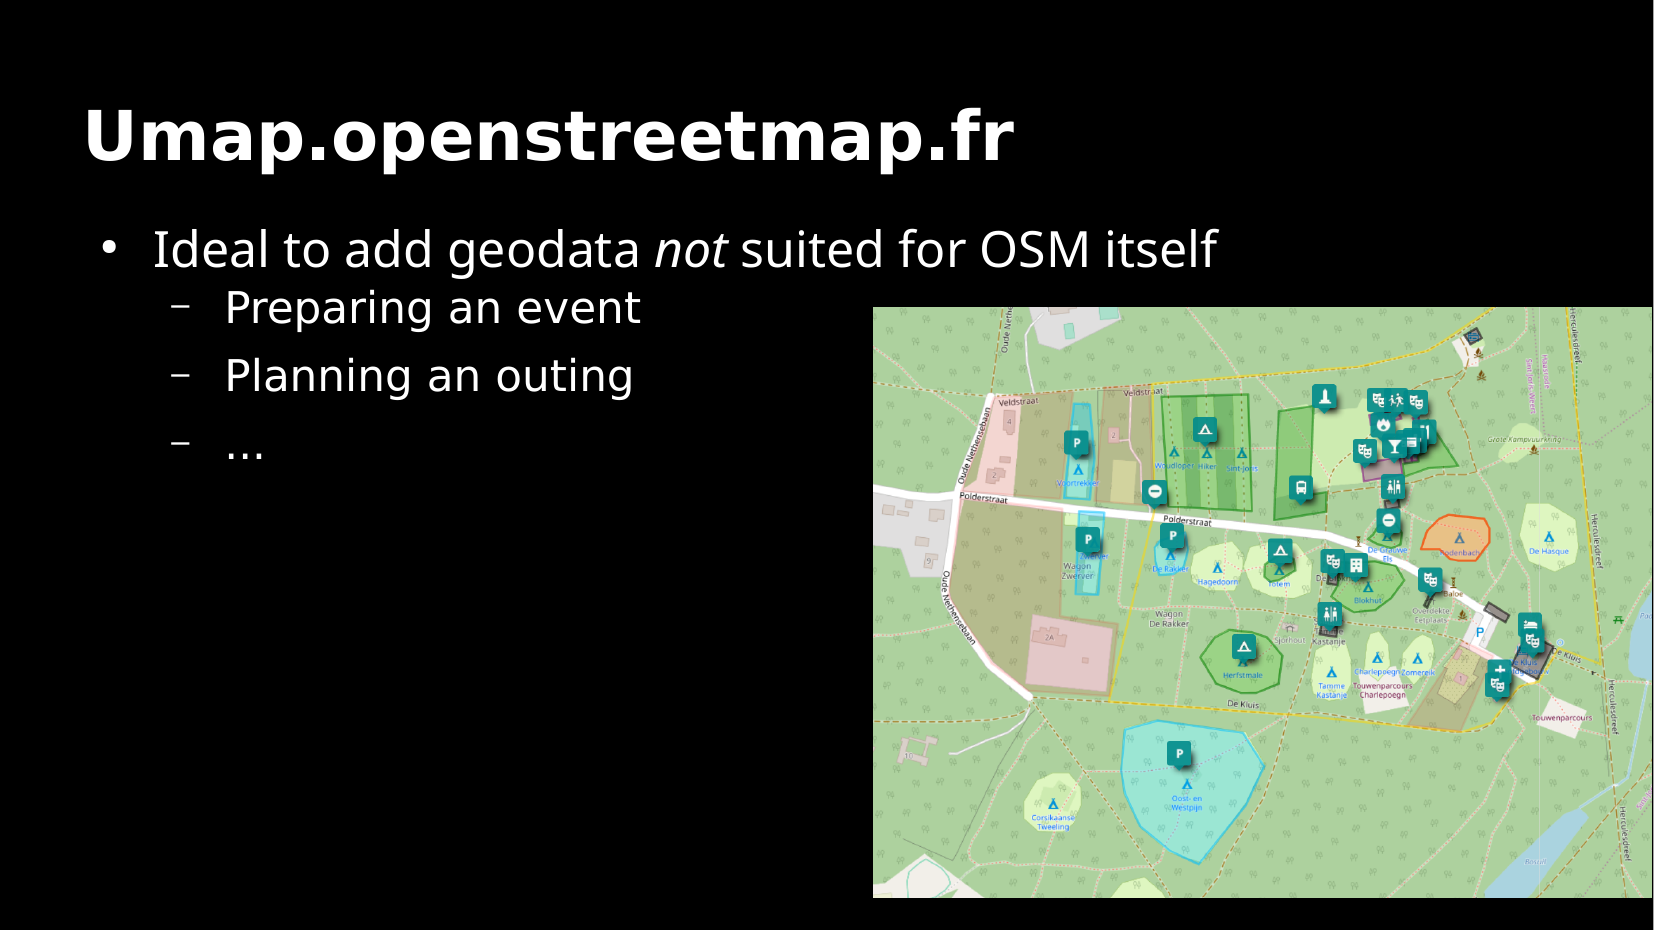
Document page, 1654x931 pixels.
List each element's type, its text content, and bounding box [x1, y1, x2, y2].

picture [873, 307, 1652, 898]
title Umap.openstreetmap.fr [82, 59, 1571, 214]
list Ideal to add geodata not suited for OSM itself Preparing an event Planning an outing ... [82, 214, 1571, 754]
